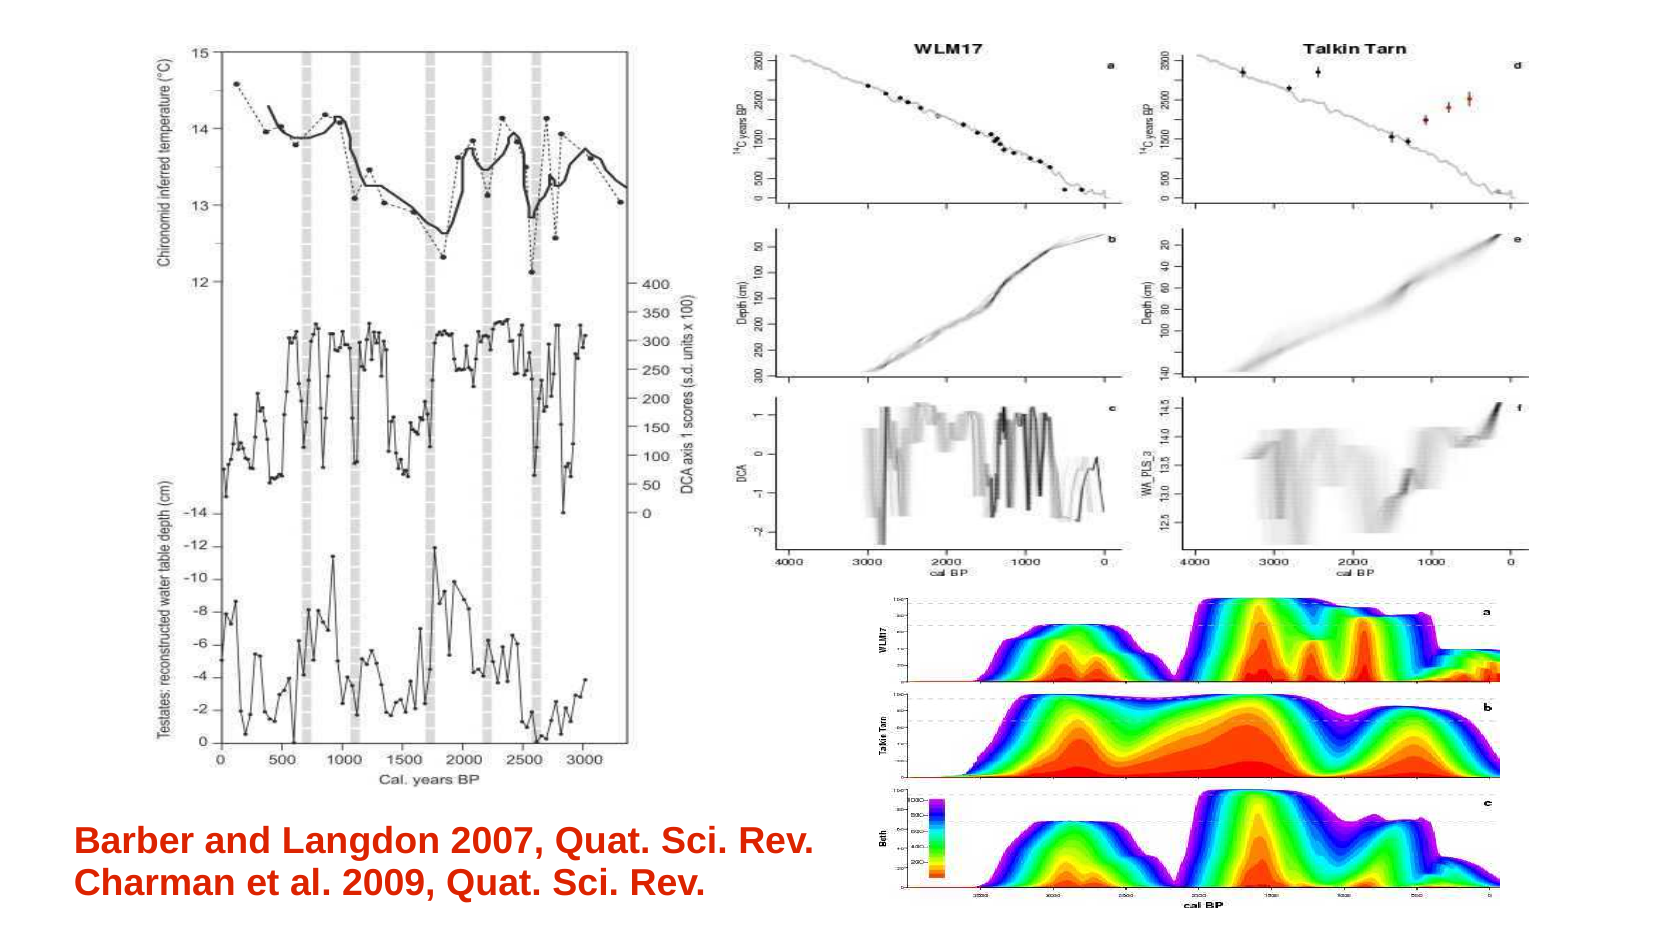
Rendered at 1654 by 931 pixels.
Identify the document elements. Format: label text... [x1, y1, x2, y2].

picture [732, 44, 1529, 576]
text_box Barber and Langdon 2007, Quat. Sci. Rev. Charman et al. 2009, Quat. Sci. Rev. [59, 810, 886, 899]
picture [879, 597, 1500, 908]
picture [153, 45, 698, 788]
